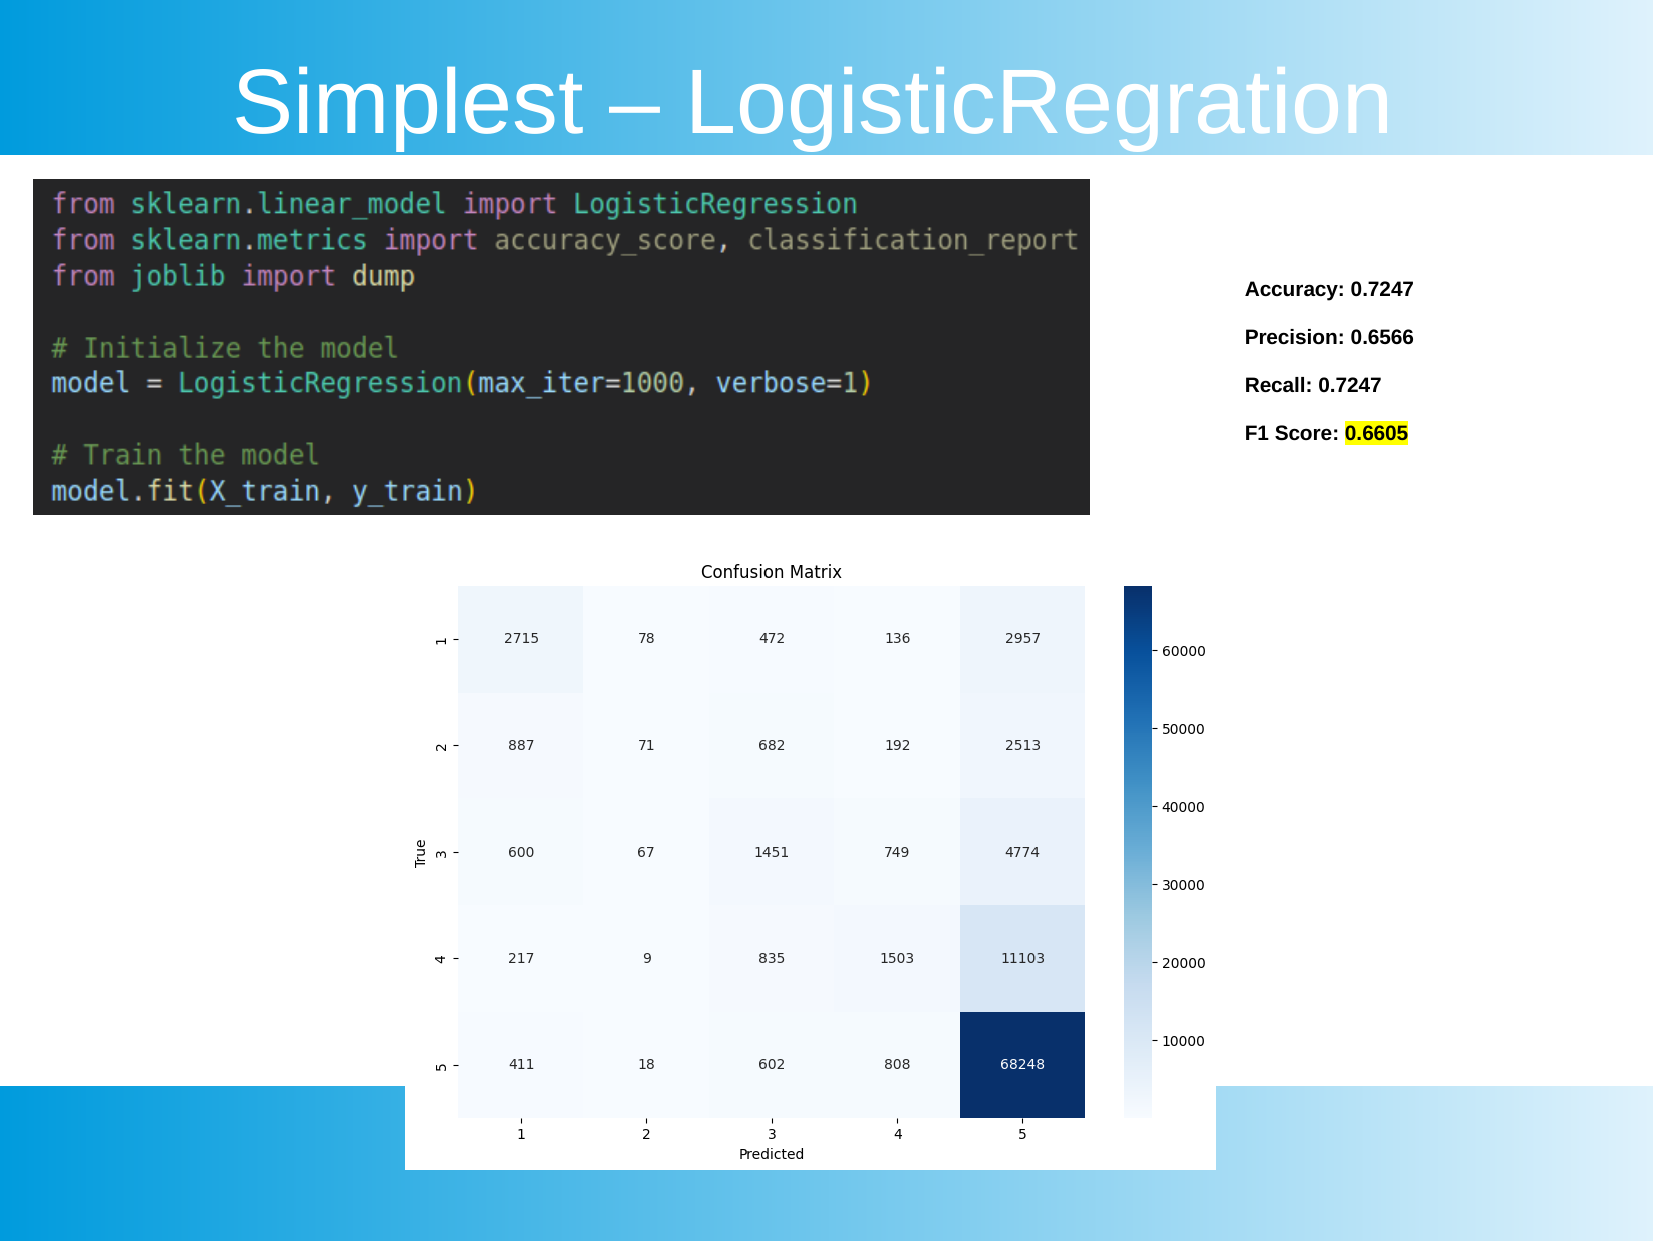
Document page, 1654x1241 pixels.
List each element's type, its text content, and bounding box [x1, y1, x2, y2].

picture [405, 554, 1216, 1171]
title Simplest – LogisticRegration [82, 49, 1571, 155]
picture [33, 179, 1090, 515]
text_box Accuracy: 0.7247 Precision: 0.6566 Recall: 0.7247 F1 Score: 0.6605 [1230, 270, 1559, 453]
